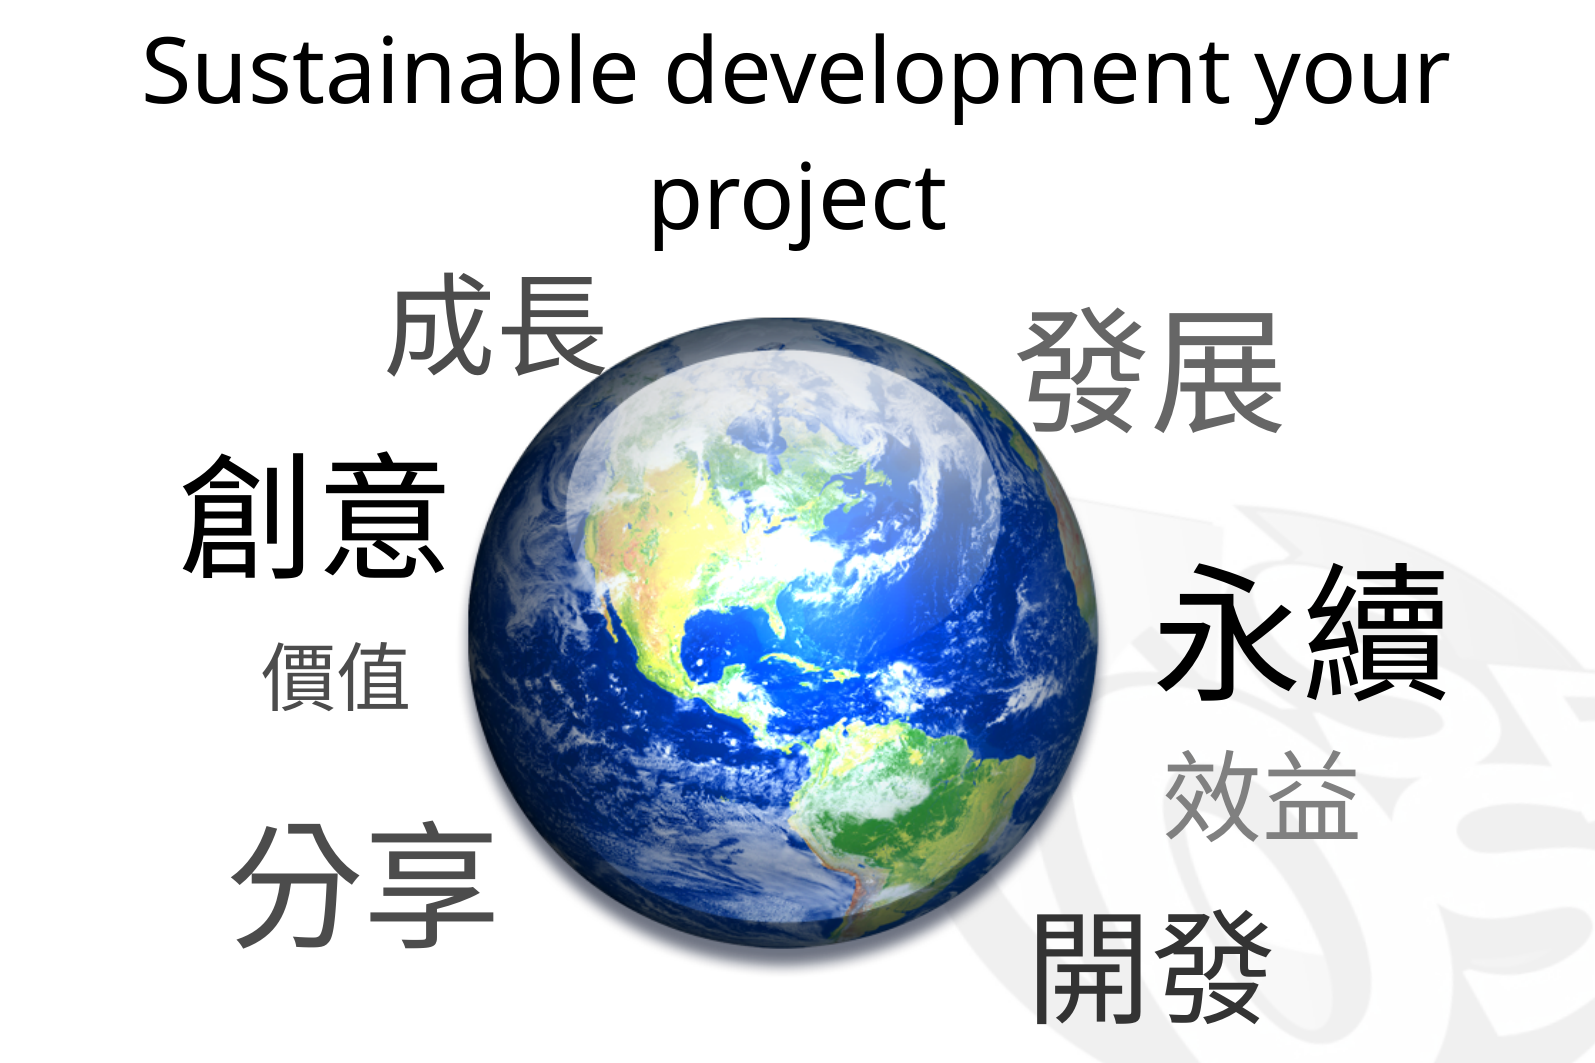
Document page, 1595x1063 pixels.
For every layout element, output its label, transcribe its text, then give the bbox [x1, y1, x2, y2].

text_box 價值 [246, 610, 427, 713]
text_box 分享 [211, 770, 516, 946]
text_box 成長 [368, 230, 624, 376]
text_box 效益 [1147, 711, 1378, 843]
text_box 開發 [1011, 862, 1291, 1023]
picture [420, 268, 1150, 999]
text_box 永續 [1137, 507, 1467, 698]
title Sustainable development your project [79, 24, 1515, 239]
text_box 發展 [998, 256, 1303, 432]
text_box 創意 [164, 401, 469, 577]
